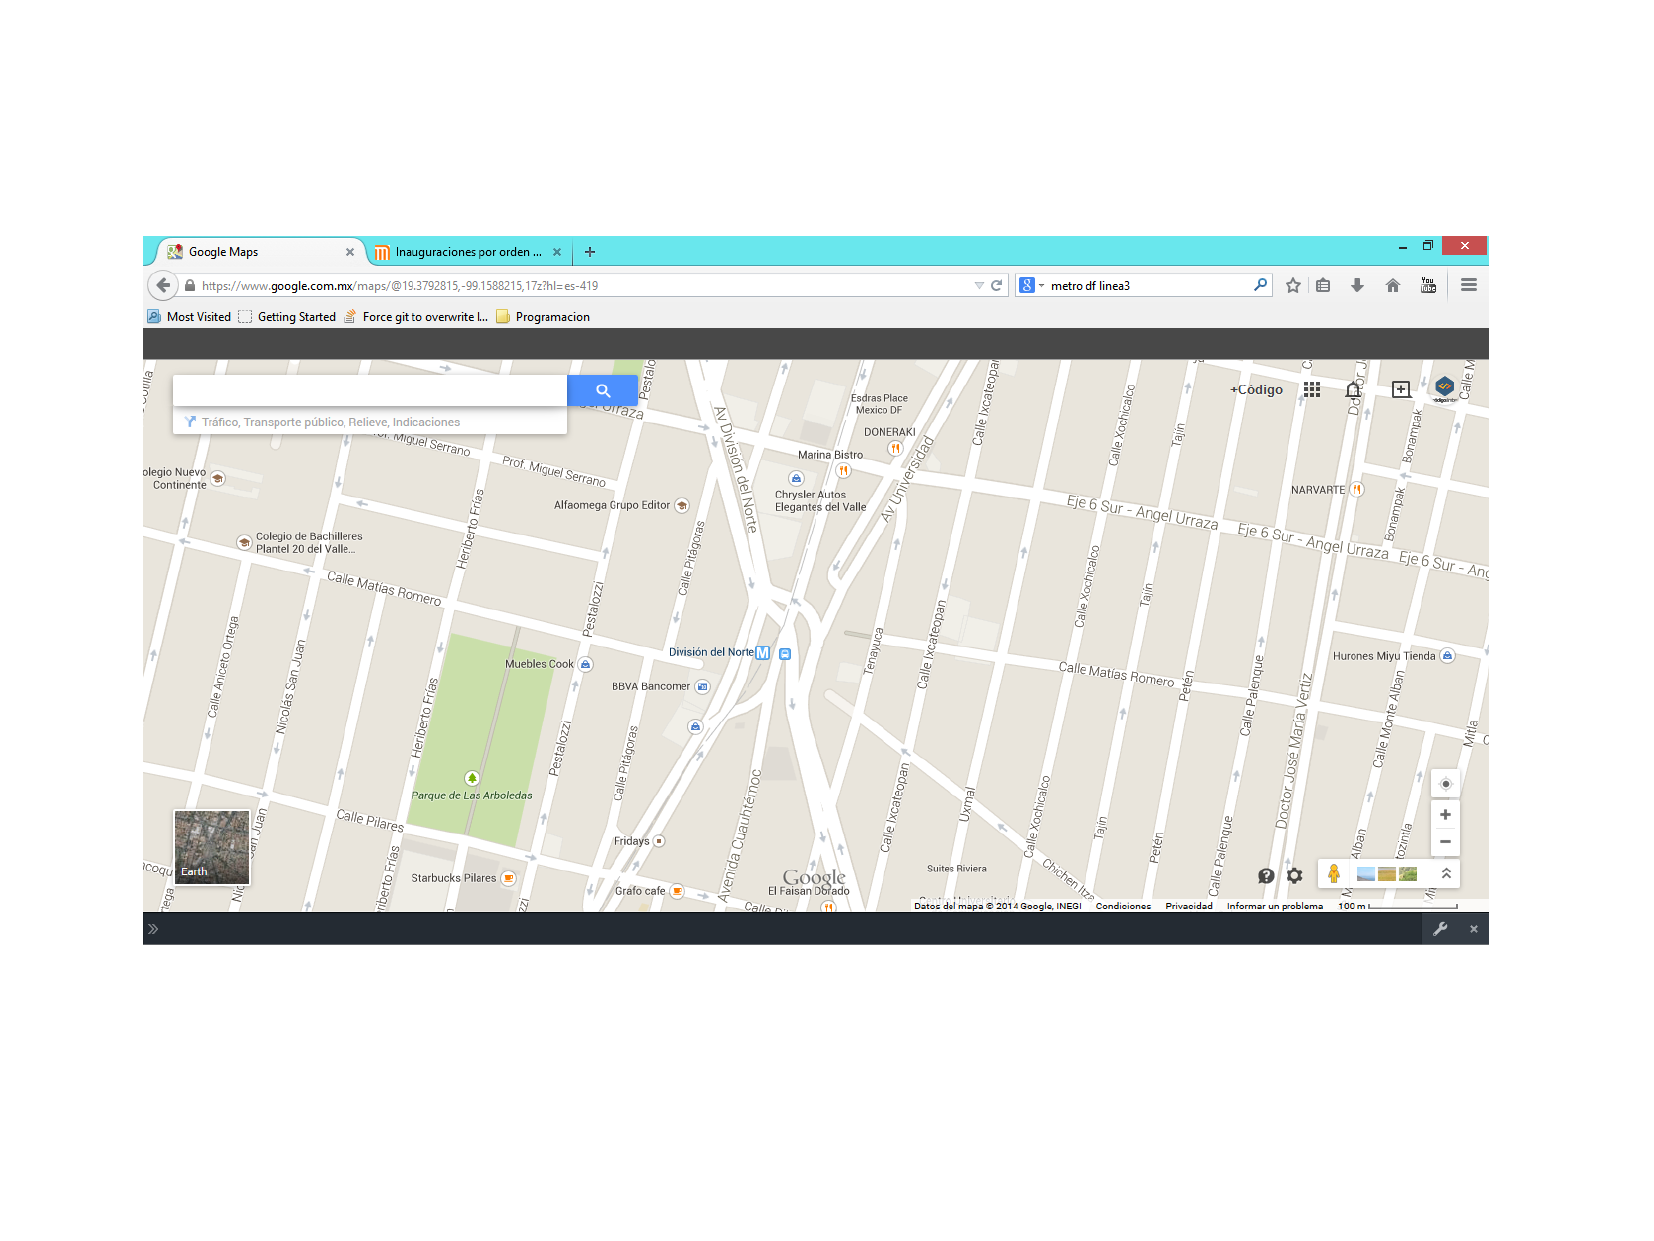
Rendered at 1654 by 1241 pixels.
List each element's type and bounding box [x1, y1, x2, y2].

picture [143, 236, 1489, 945]
